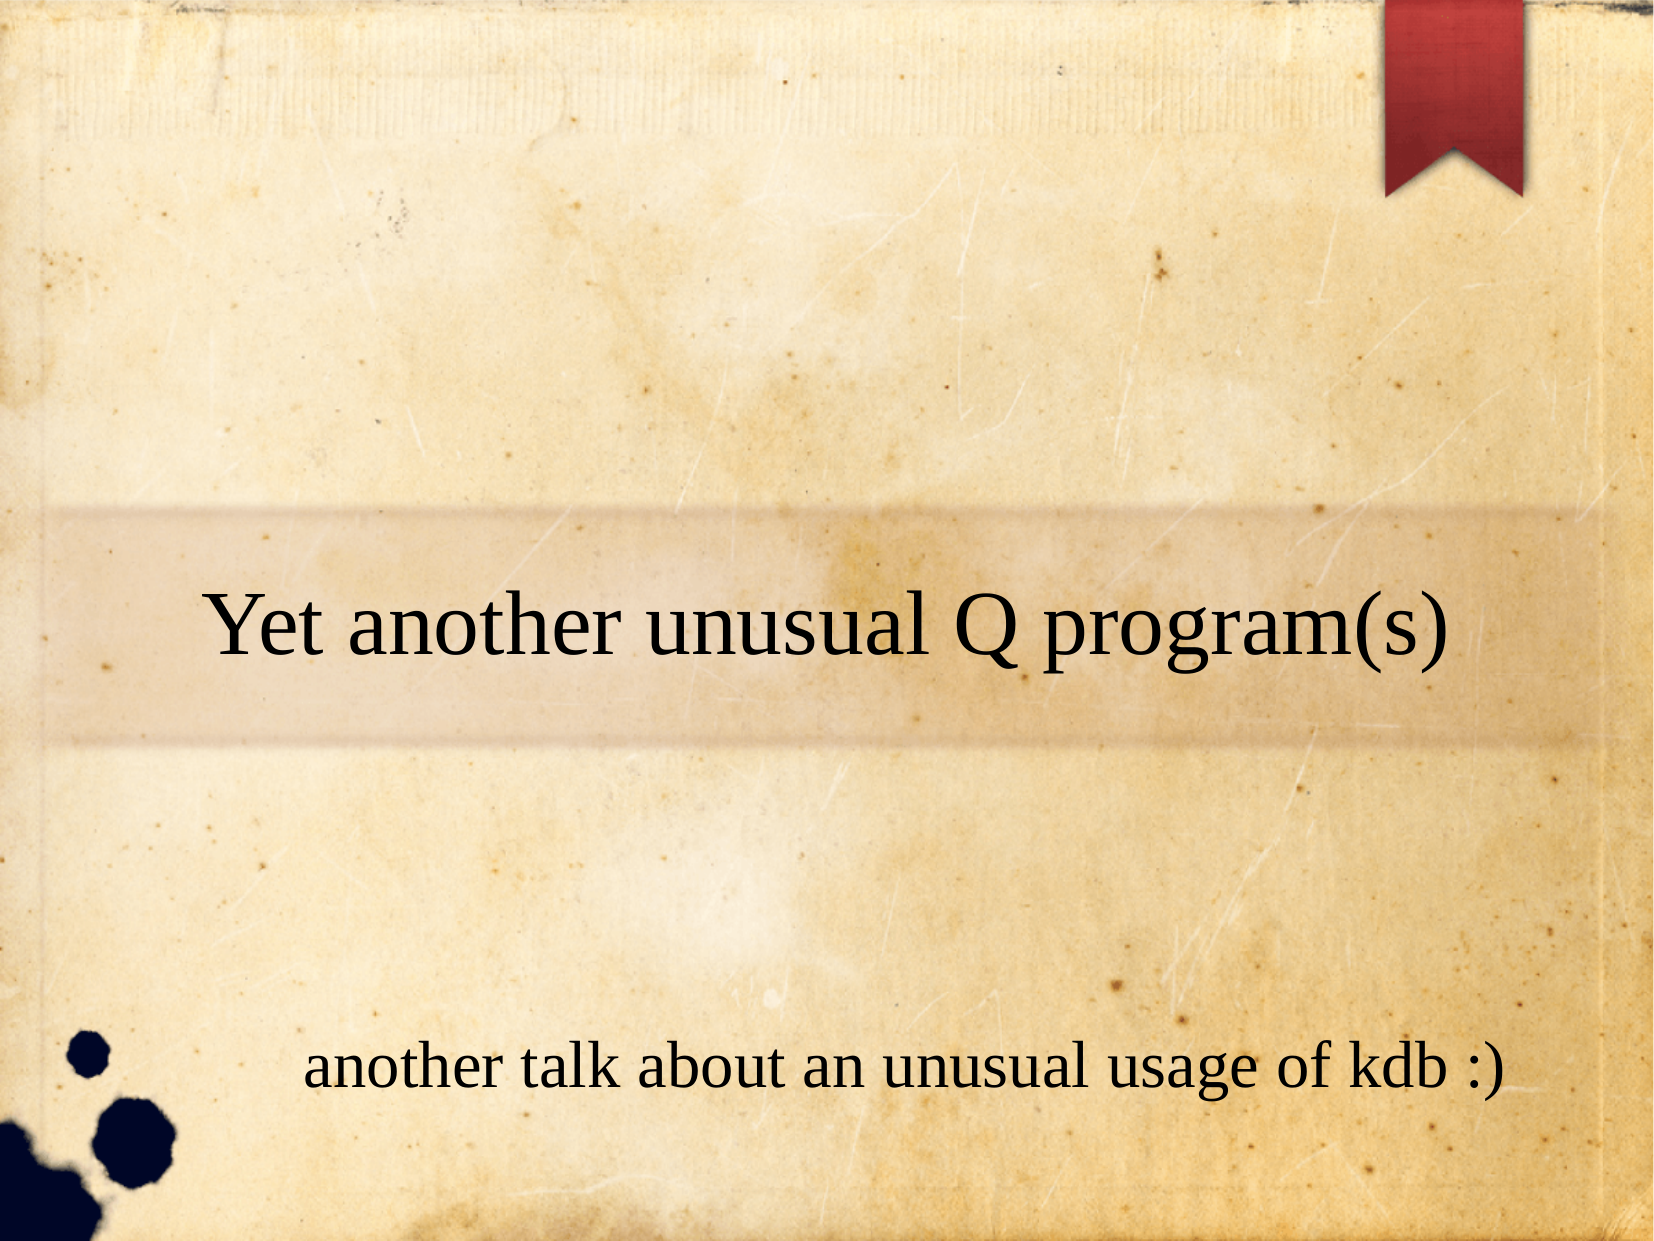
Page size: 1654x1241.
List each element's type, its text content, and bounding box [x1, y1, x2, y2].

title Yet another unusual Q program(s) [82, 519, 1571, 727]
list another talk about an unusual usage of kdb :) [143, 1028, 1599, 1164]
picture [0, 0, 1654, 1241]
